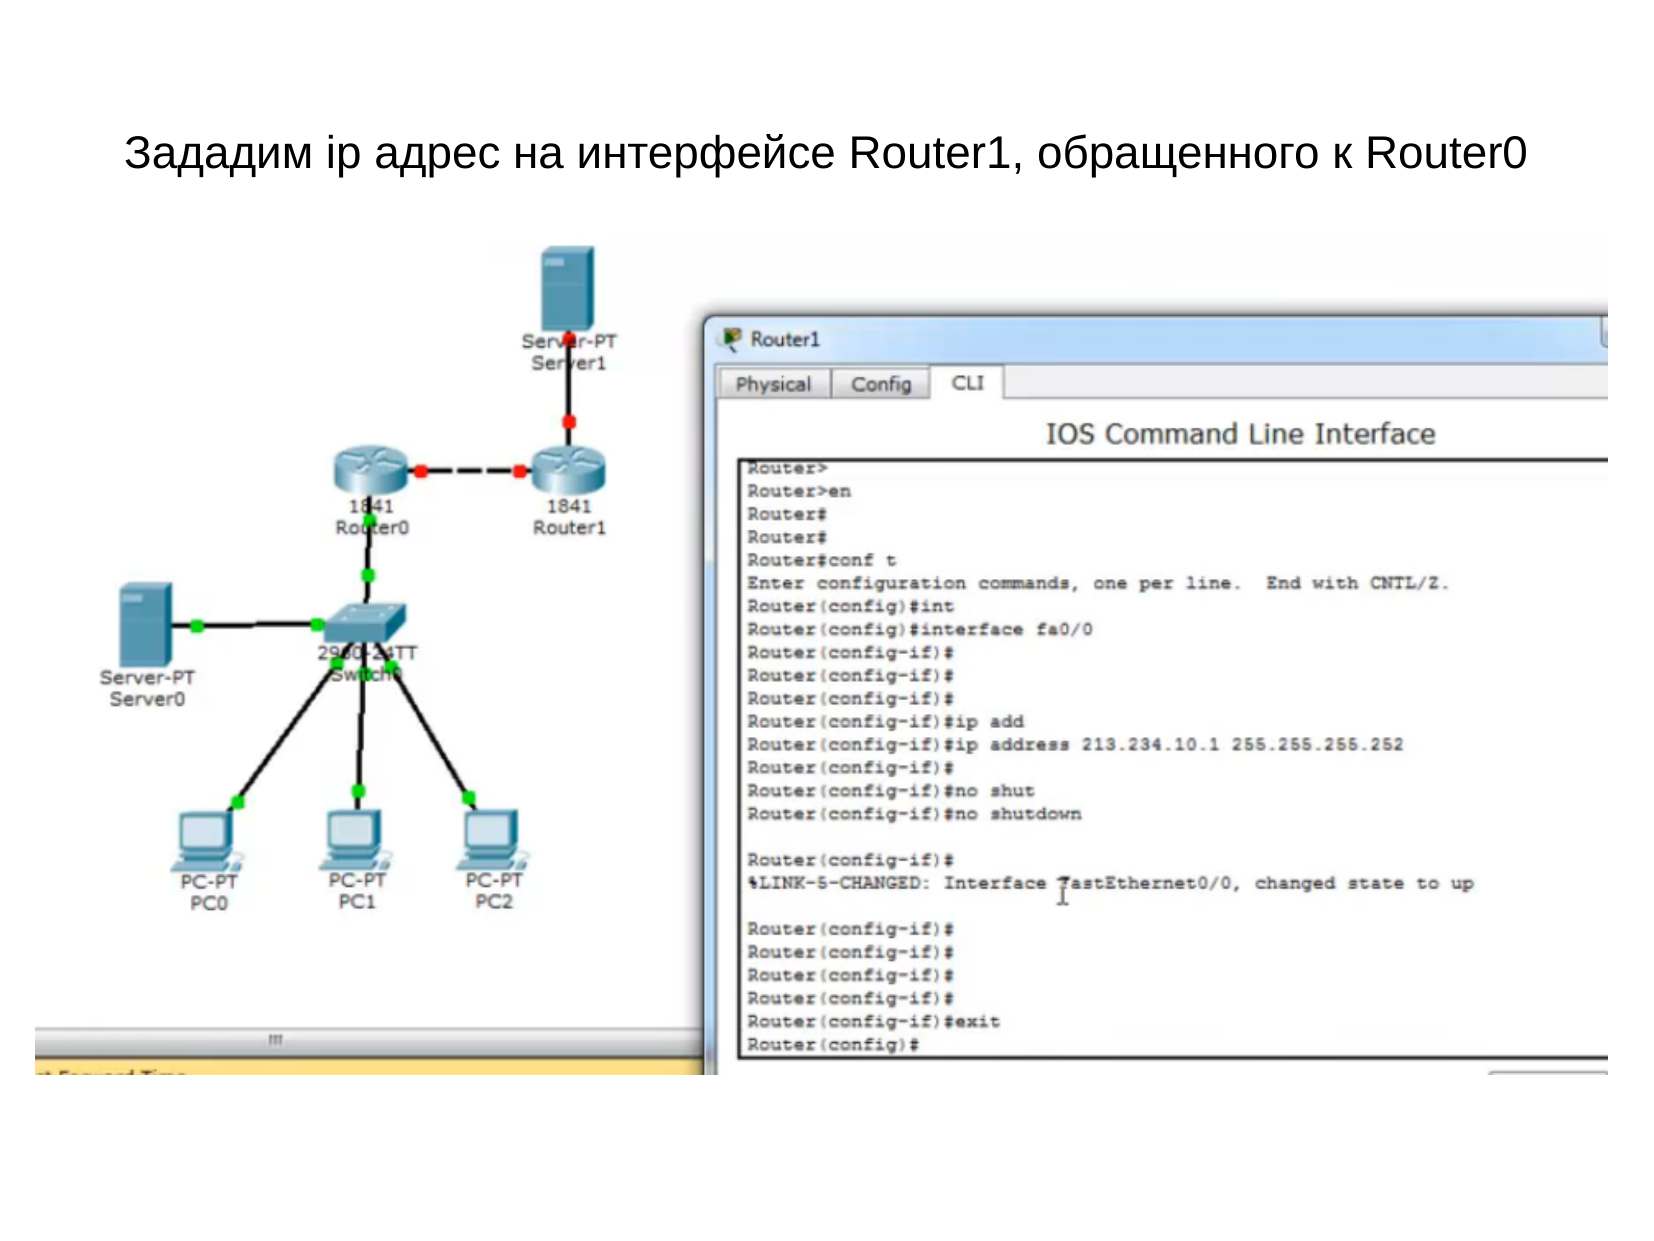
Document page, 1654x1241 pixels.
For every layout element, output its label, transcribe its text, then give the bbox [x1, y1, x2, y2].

title Зададим ip адрес на интерфейсе Router1, обращенного к Router0 [82, 49, 1571, 236]
picture [35, 236, 1608, 1075]
